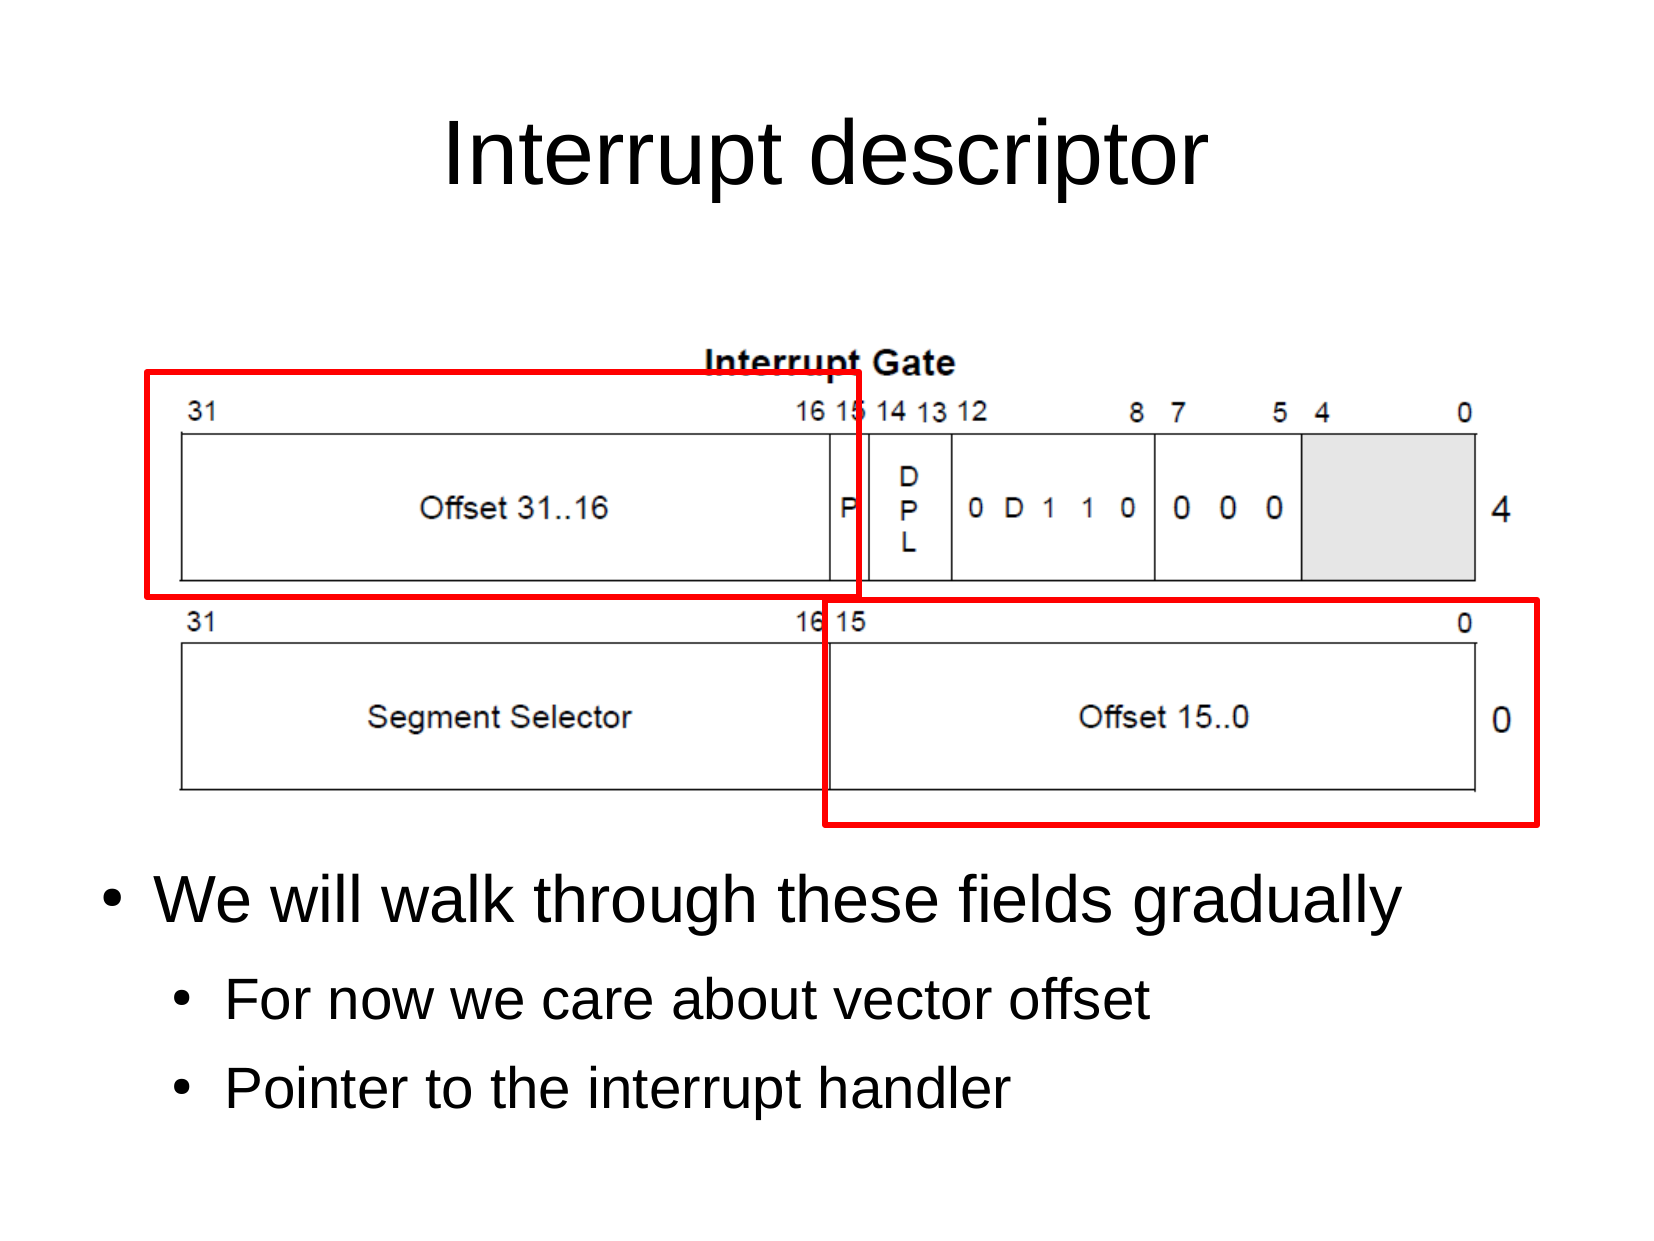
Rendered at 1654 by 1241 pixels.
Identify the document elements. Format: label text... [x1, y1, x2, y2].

list We will walk through these fields gradually For now we care about vector offset Pointer to the interrupt handler [82, 862, 1571, 1201]
picture [150, 375, 856, 594]
picture [150, 329, 1537, 597]
picture [150, 600, 822, 826]
picture [828, 603, 1534, 822]
title Interrupt descriptor [82, 49, 1571, 257]
